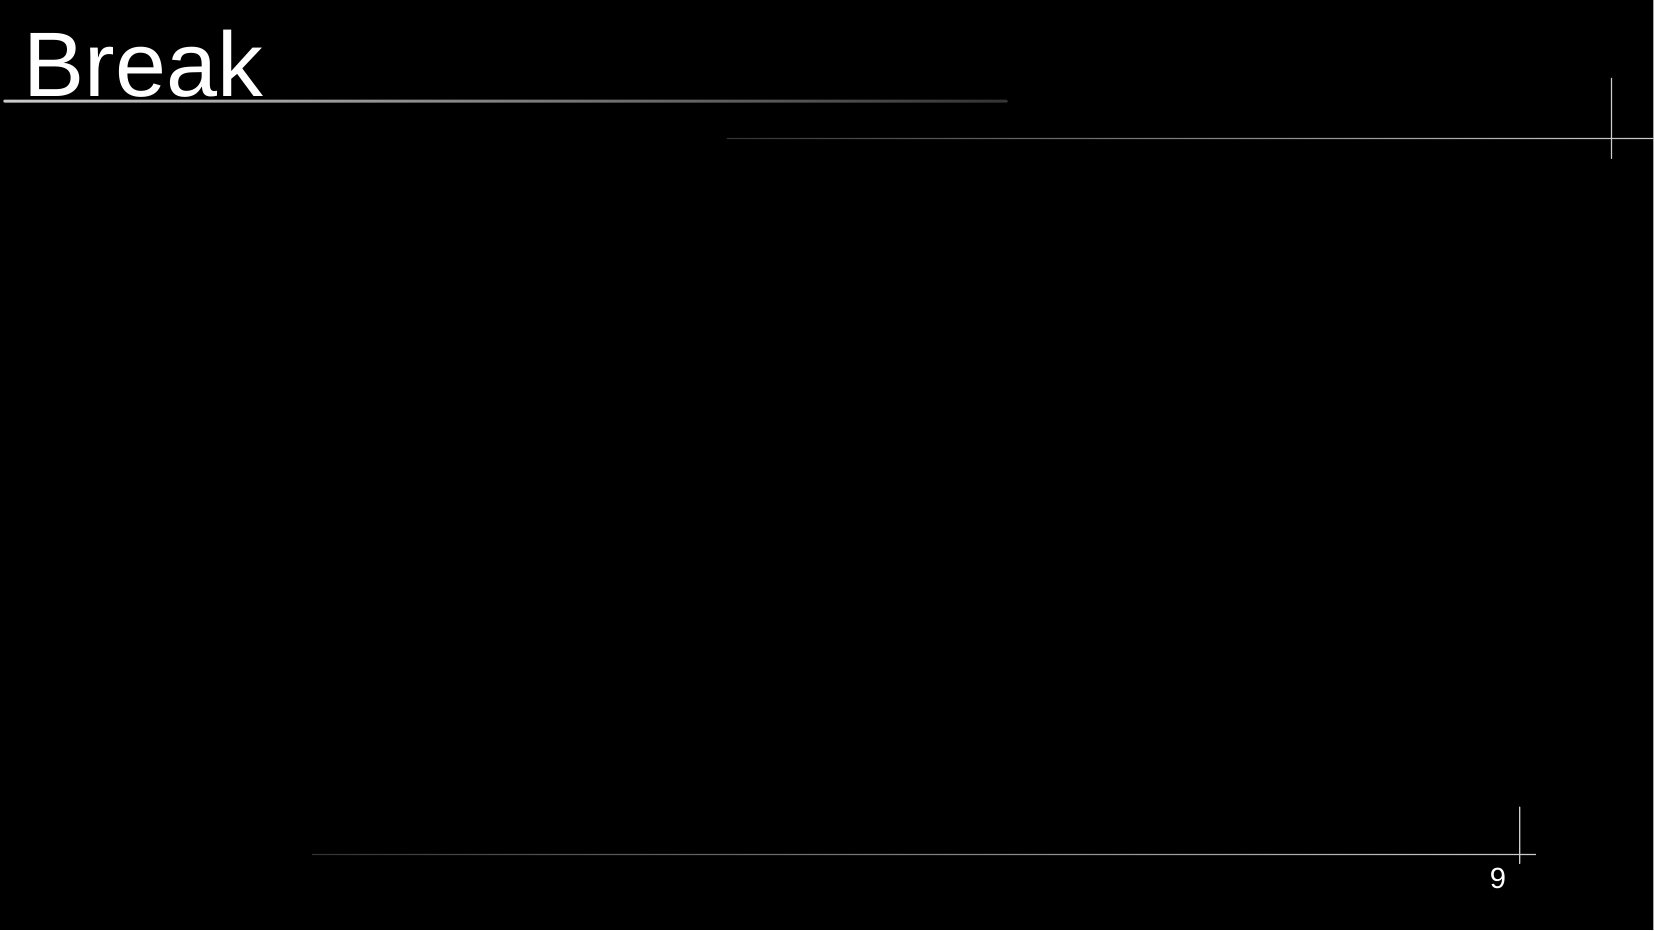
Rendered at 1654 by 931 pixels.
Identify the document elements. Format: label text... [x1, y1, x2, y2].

title Break [23, 11, 1589, 119]
